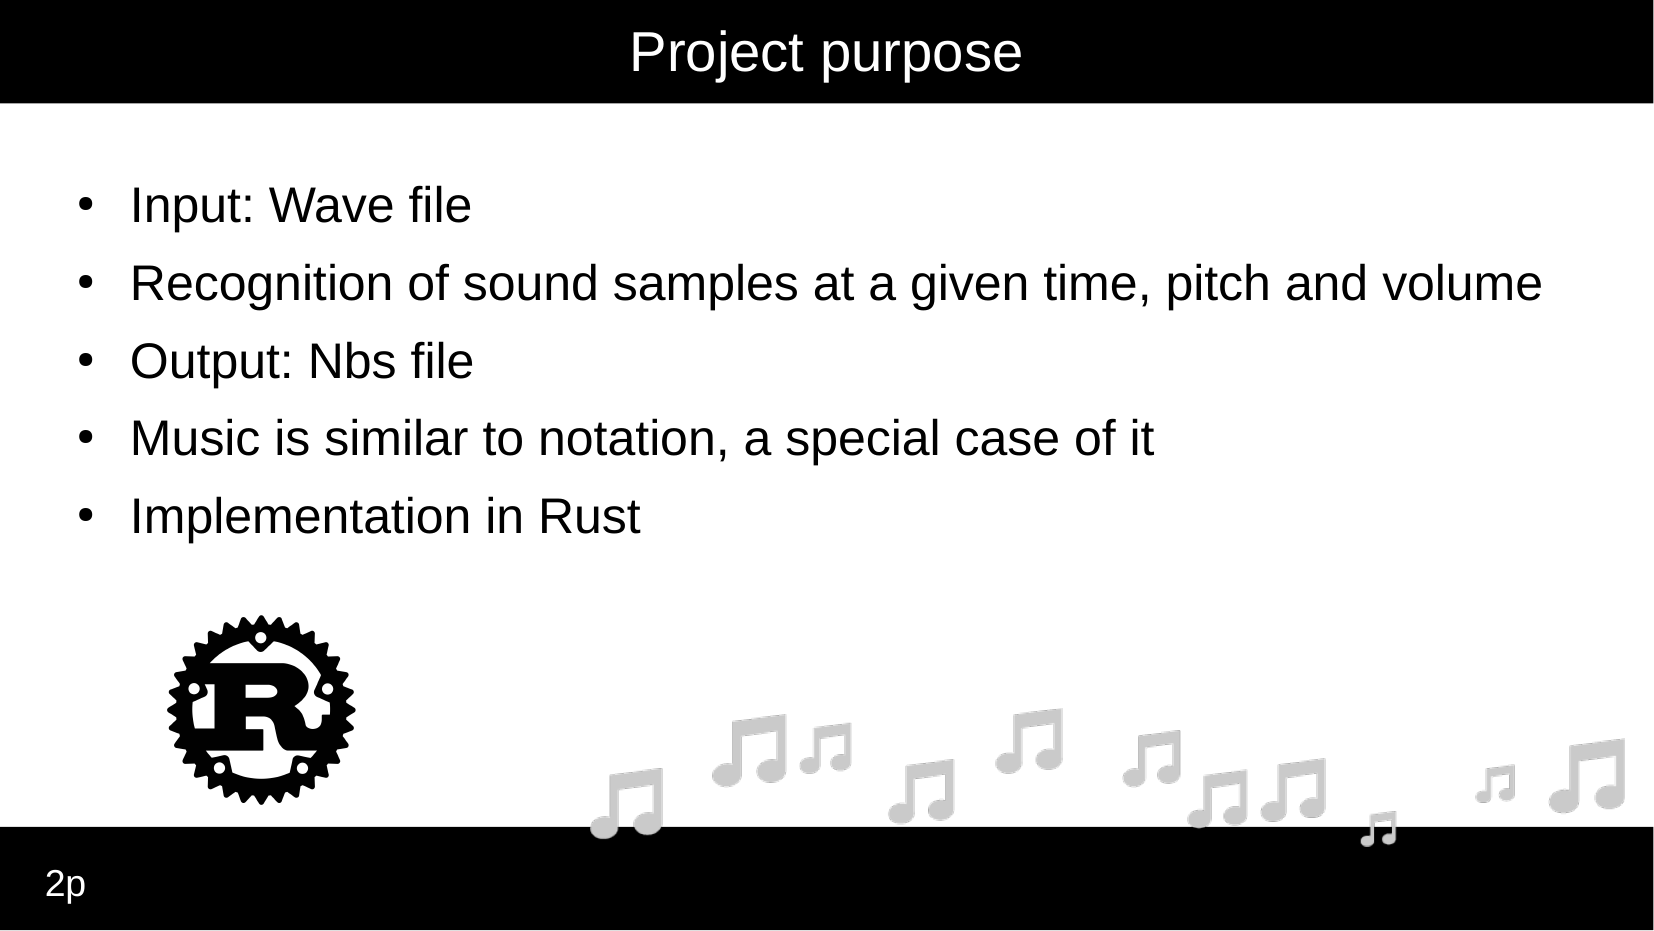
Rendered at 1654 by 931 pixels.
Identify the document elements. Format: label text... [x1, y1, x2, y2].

list Input: Wave file Recognition of sound samples at a given time, pitch and volume Output: Nbs file Music is similar to notation, a special case of it Implementation in Rust [59, 177, 1595, 768]
title Project purpose [59, 6, 1595, 98]
picture [165, 614, 356, 806]
text_box 2p [30, 855, 106, 912]
